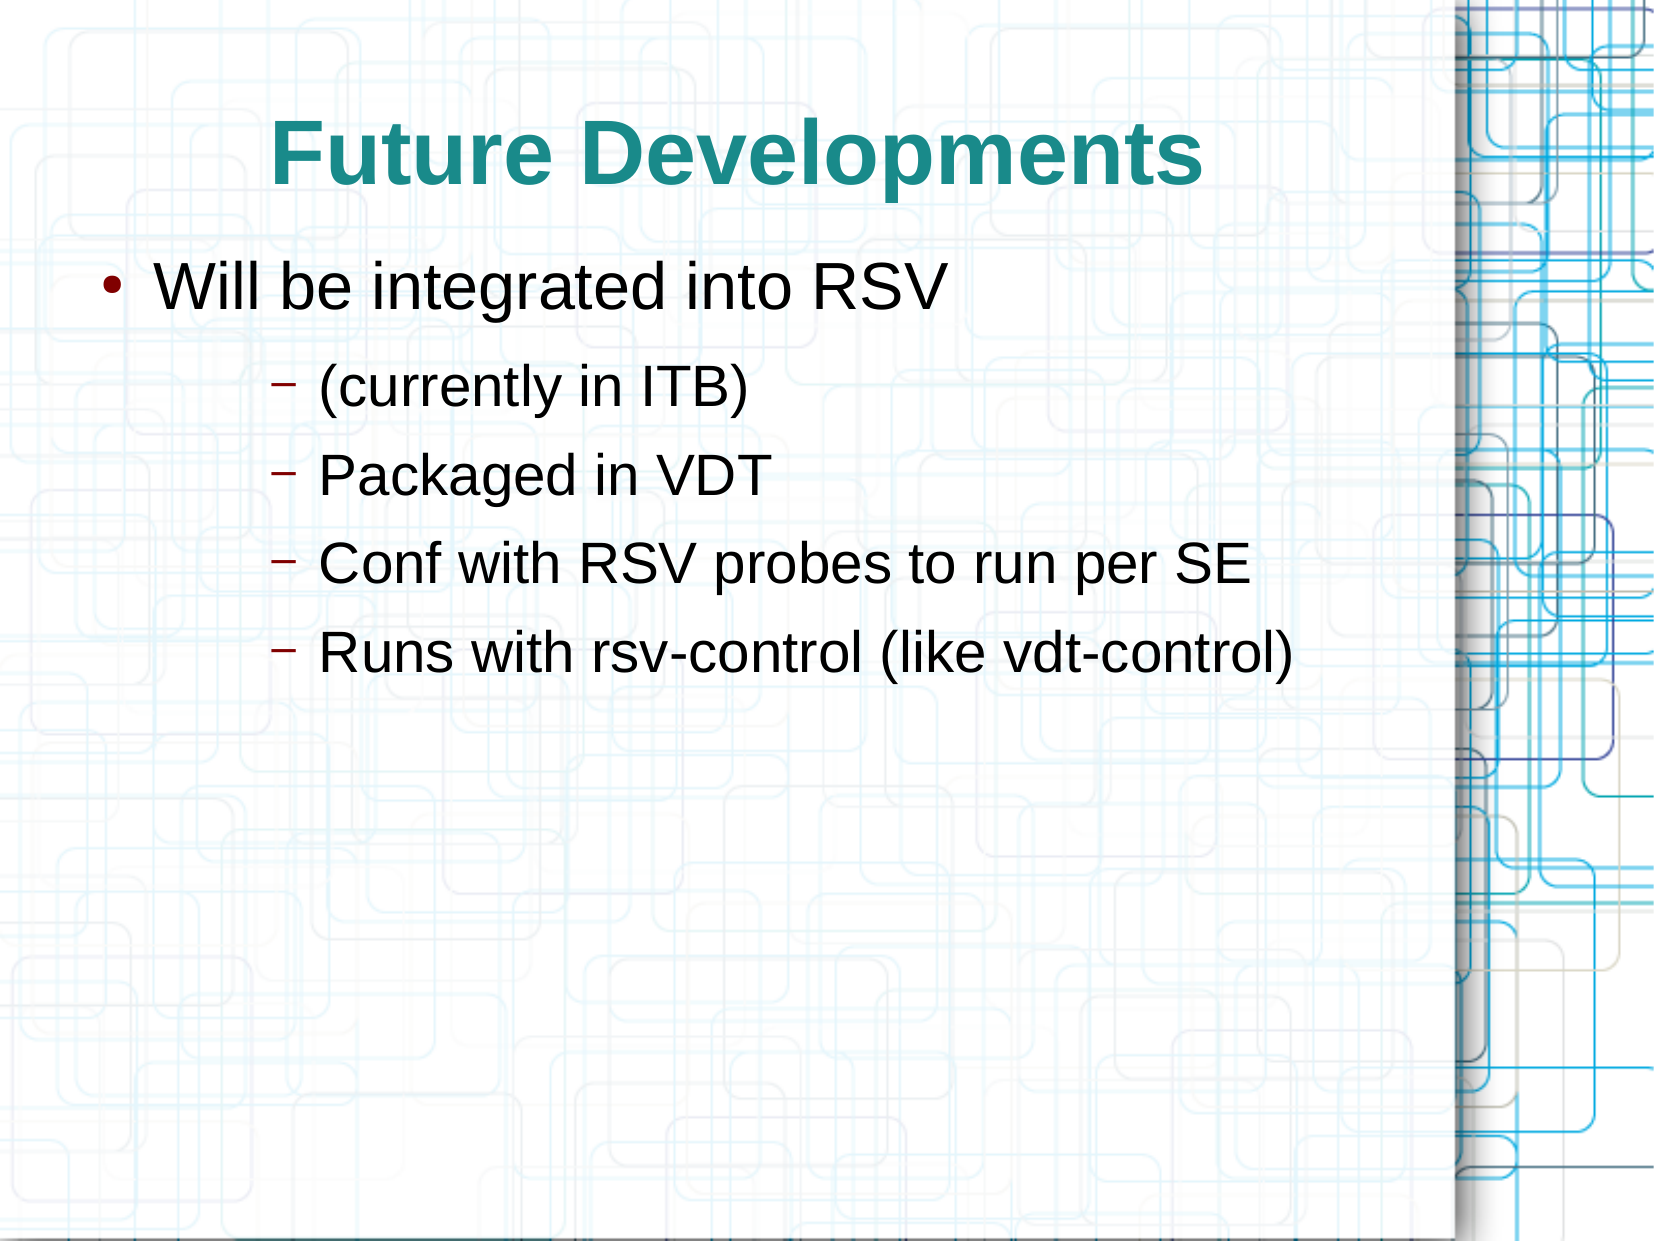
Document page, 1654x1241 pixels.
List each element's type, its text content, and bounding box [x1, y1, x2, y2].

list Will be integrated into RSV (currently in ITB) Packaged in VDT Conf with RSV probes to run per SE Runs with rsv-control (like vdt-control) [82, 249, 1418, 1054]
title Future Developments [59, 56, 1418, 250]
picture [0, 0, 1654, 1241]
